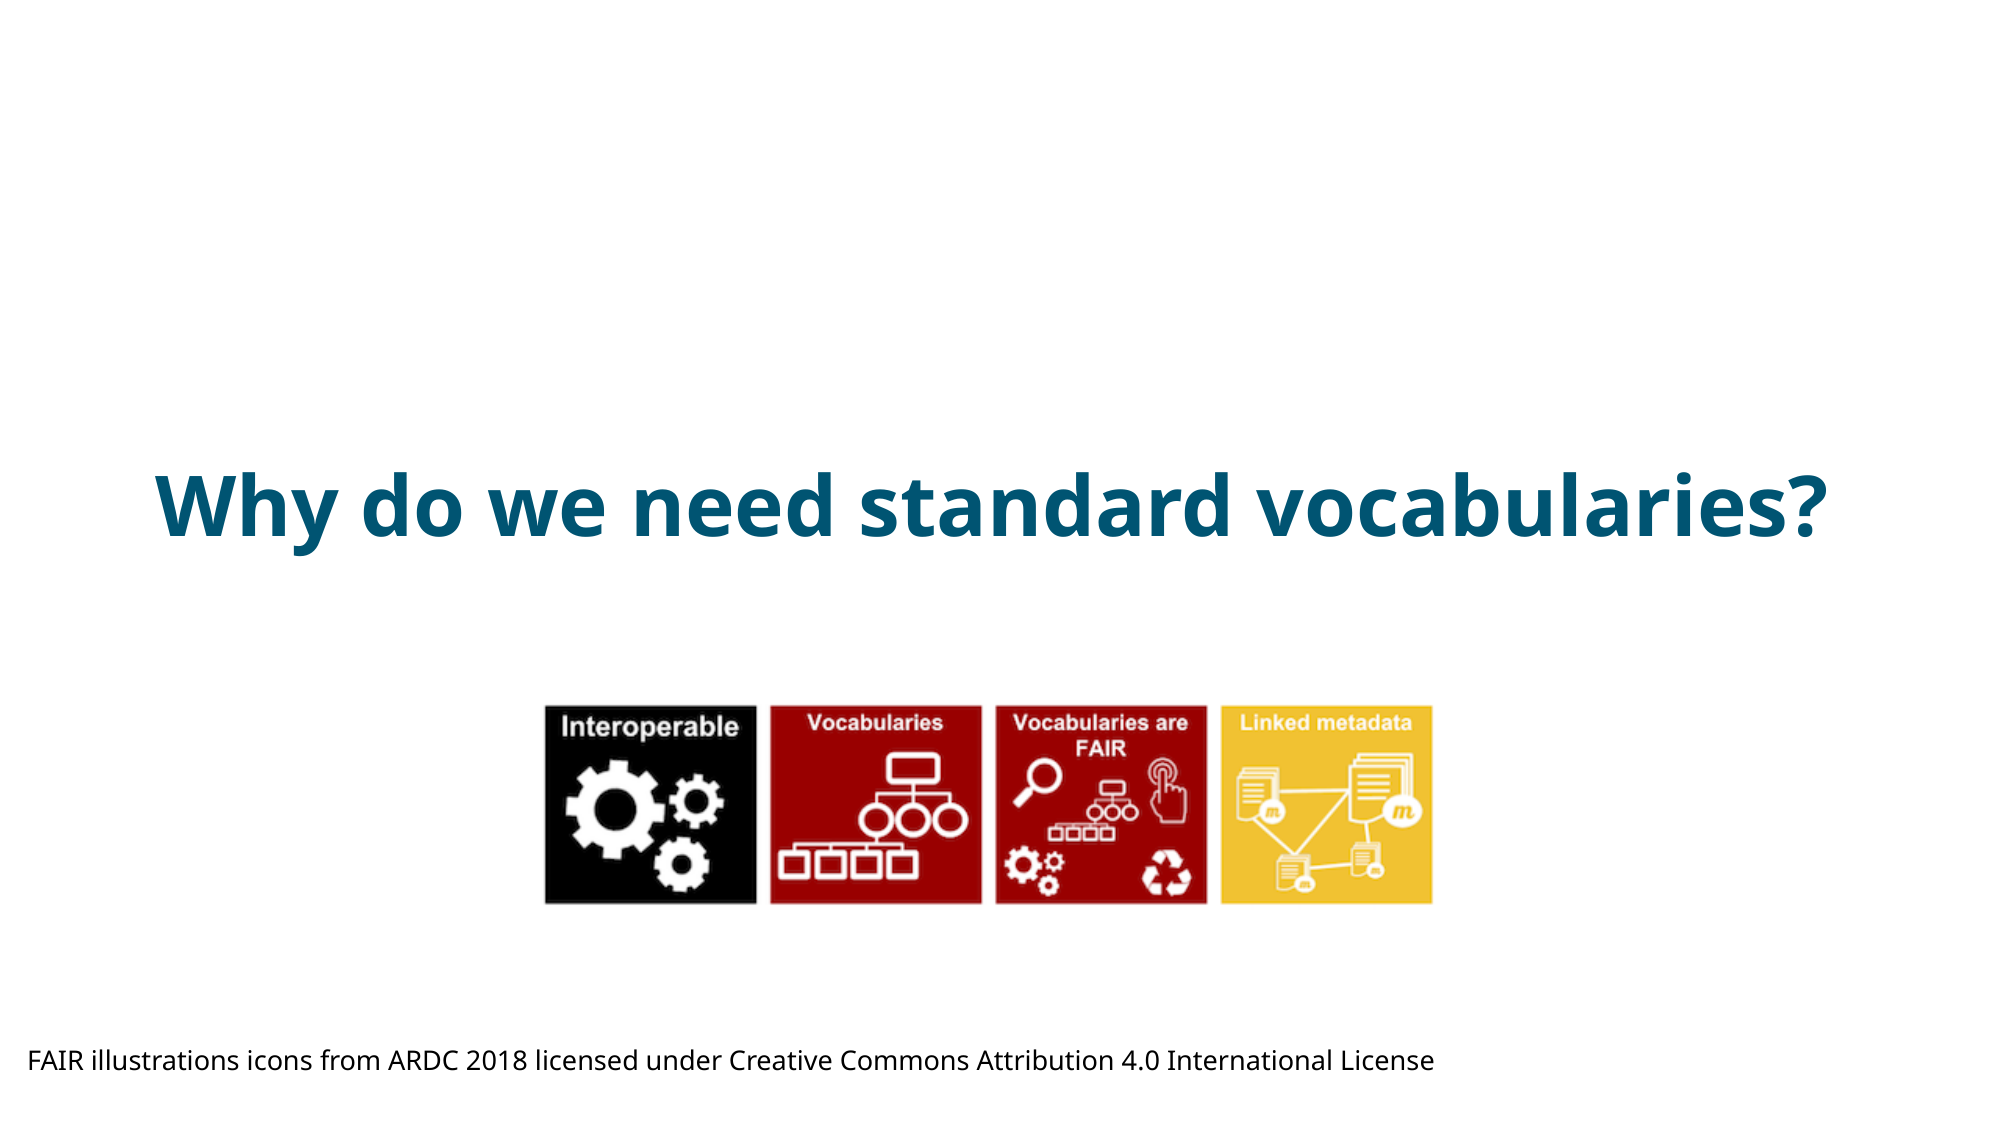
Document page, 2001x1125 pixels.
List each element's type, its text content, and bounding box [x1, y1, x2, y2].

text_box FAIR illustrations icons from ARDC 2018 licensed under Creative Commons Attribution 4.0 International License [12, 1028, 1548, 1125]
title Why do we need standard vocabularies? [141, 419, 1842, 601]
picture [541, 696, 1441, 911]
